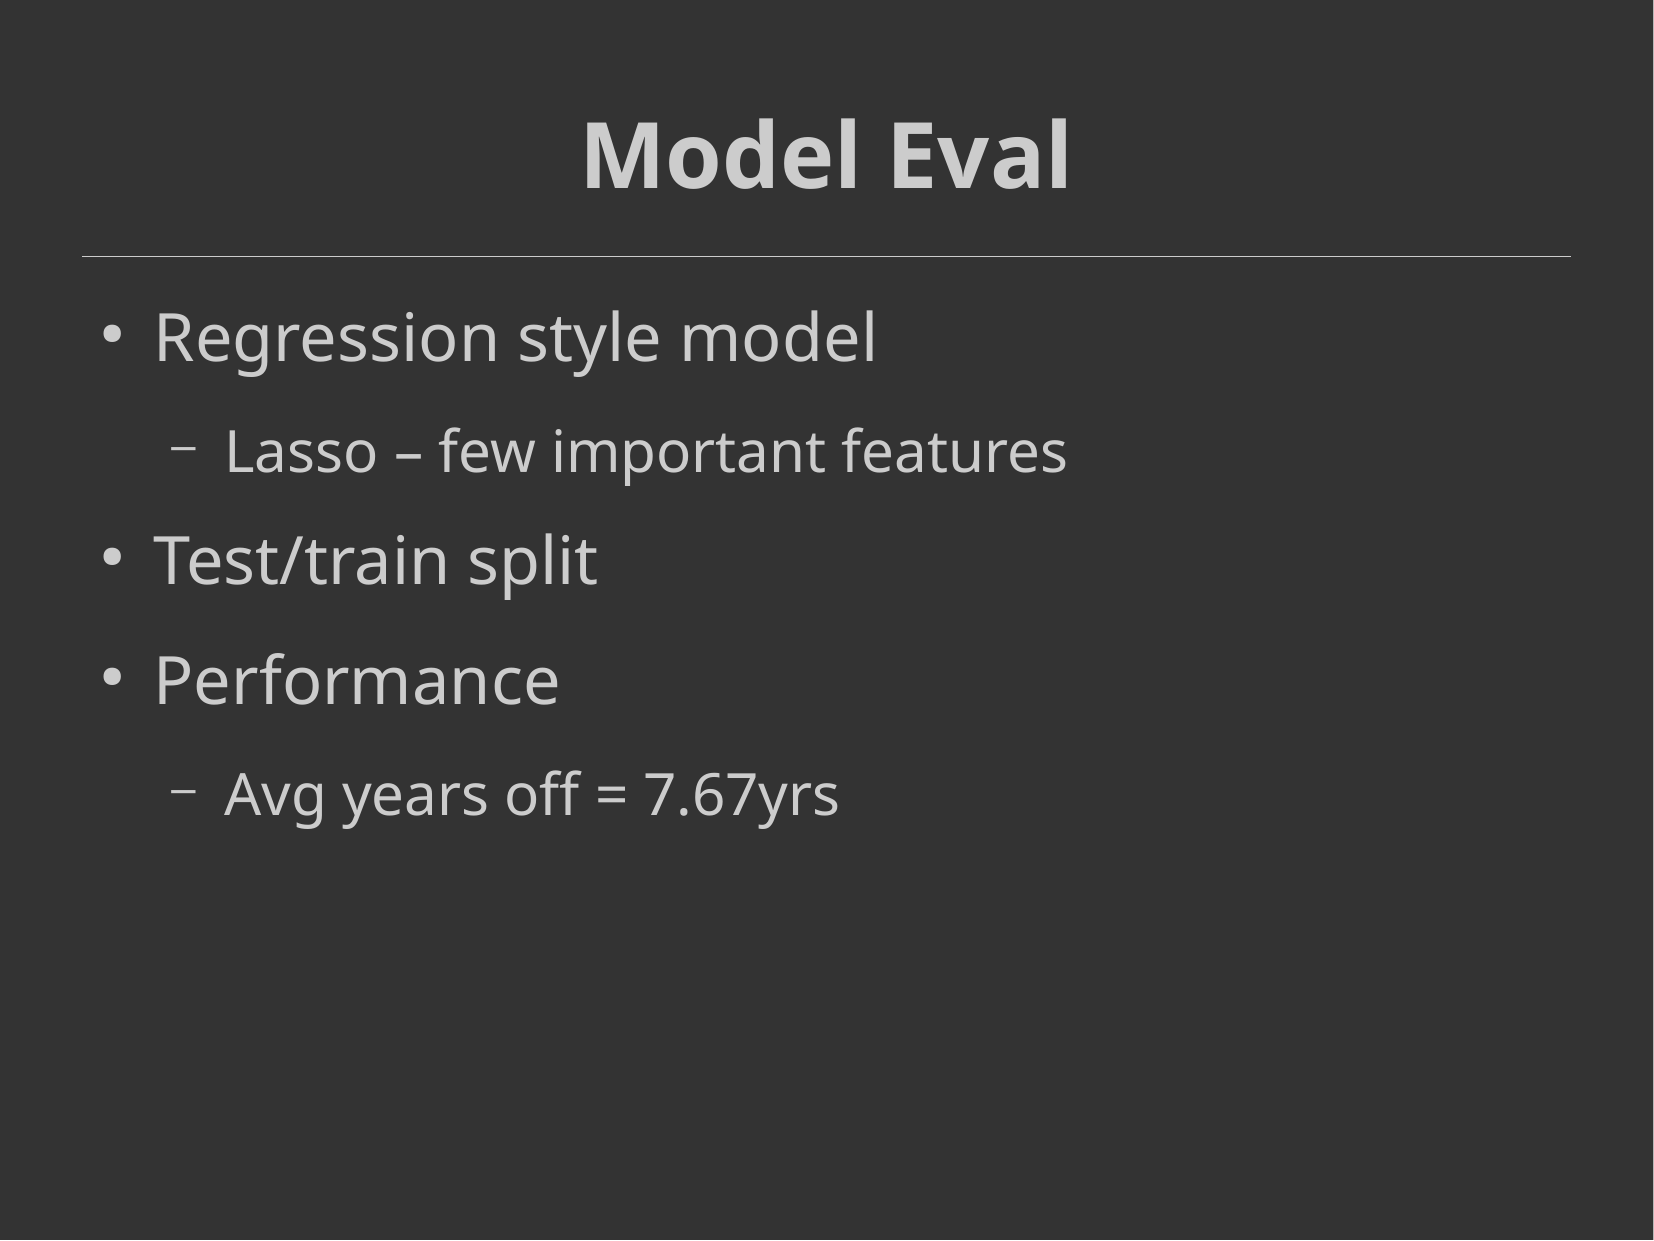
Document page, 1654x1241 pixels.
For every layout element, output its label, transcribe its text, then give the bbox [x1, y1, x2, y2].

title Model Eval [82, 49, 1571, 257]
list Regression style model Lasso – few important features Test/train split Performance Avg years off = 7.67yrs [82, 290, 1571, 1010]
